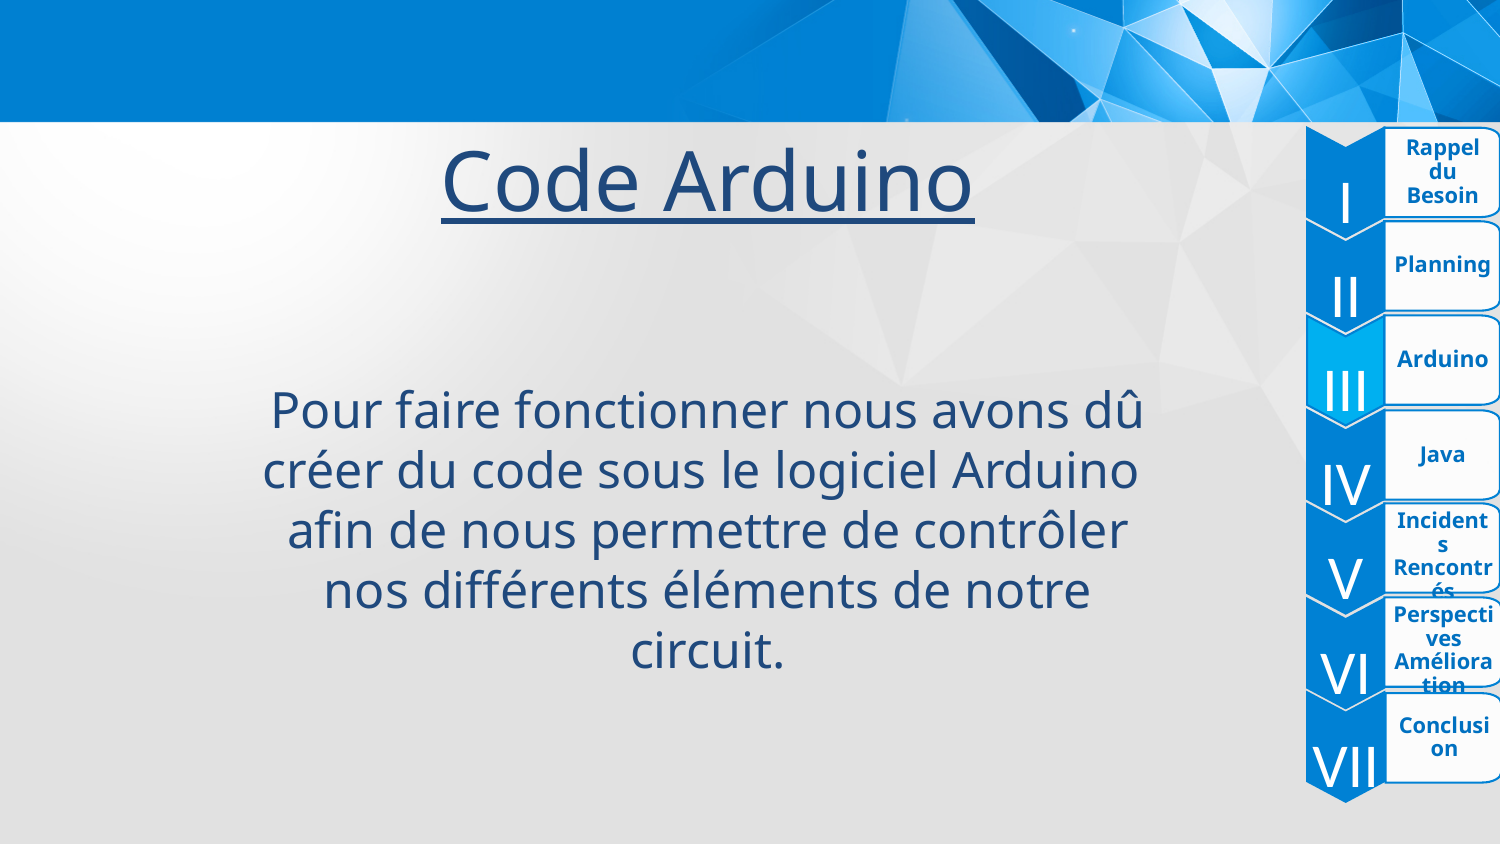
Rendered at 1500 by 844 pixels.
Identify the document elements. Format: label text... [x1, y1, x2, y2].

text_box Code Arduino [313, 121, 1103, 238]
text_box Perspectives Amélioration [1384, 597, 1500, 687]
text_box Pour faire fonctionner nous avons dû créer du code sous le logiciel Arduino afin de nous permettre de contrôler nos différents éléments de notre circuit. [237, 370, 1180, 568]
text_box VI [1307, 598, 1385, 709]
text_box Conclusion [1385, 693, 1500, 783]
text_box V [1307, 504, 1385, 614]
text_box Java [1385, 410, 1500, 500]
text_box Incidents Rencontrés [1384, 503, 1500, 593]
text_box II [1307, 221, 1385, 332]
text_box I [1307, 127, 1384, 238]
text_box IV [1307, 409, 1385, 520]
text_box III [1307, 315, 1385, 426]
text_box Planning [1385, 221, 1500, 311]
text_box VII [1307, 692, 1385, 802]
text_box Arduino [1385, 315, 1500, 405]
text_box Rappel du Besoin [1384, 127, 1500, 218]
